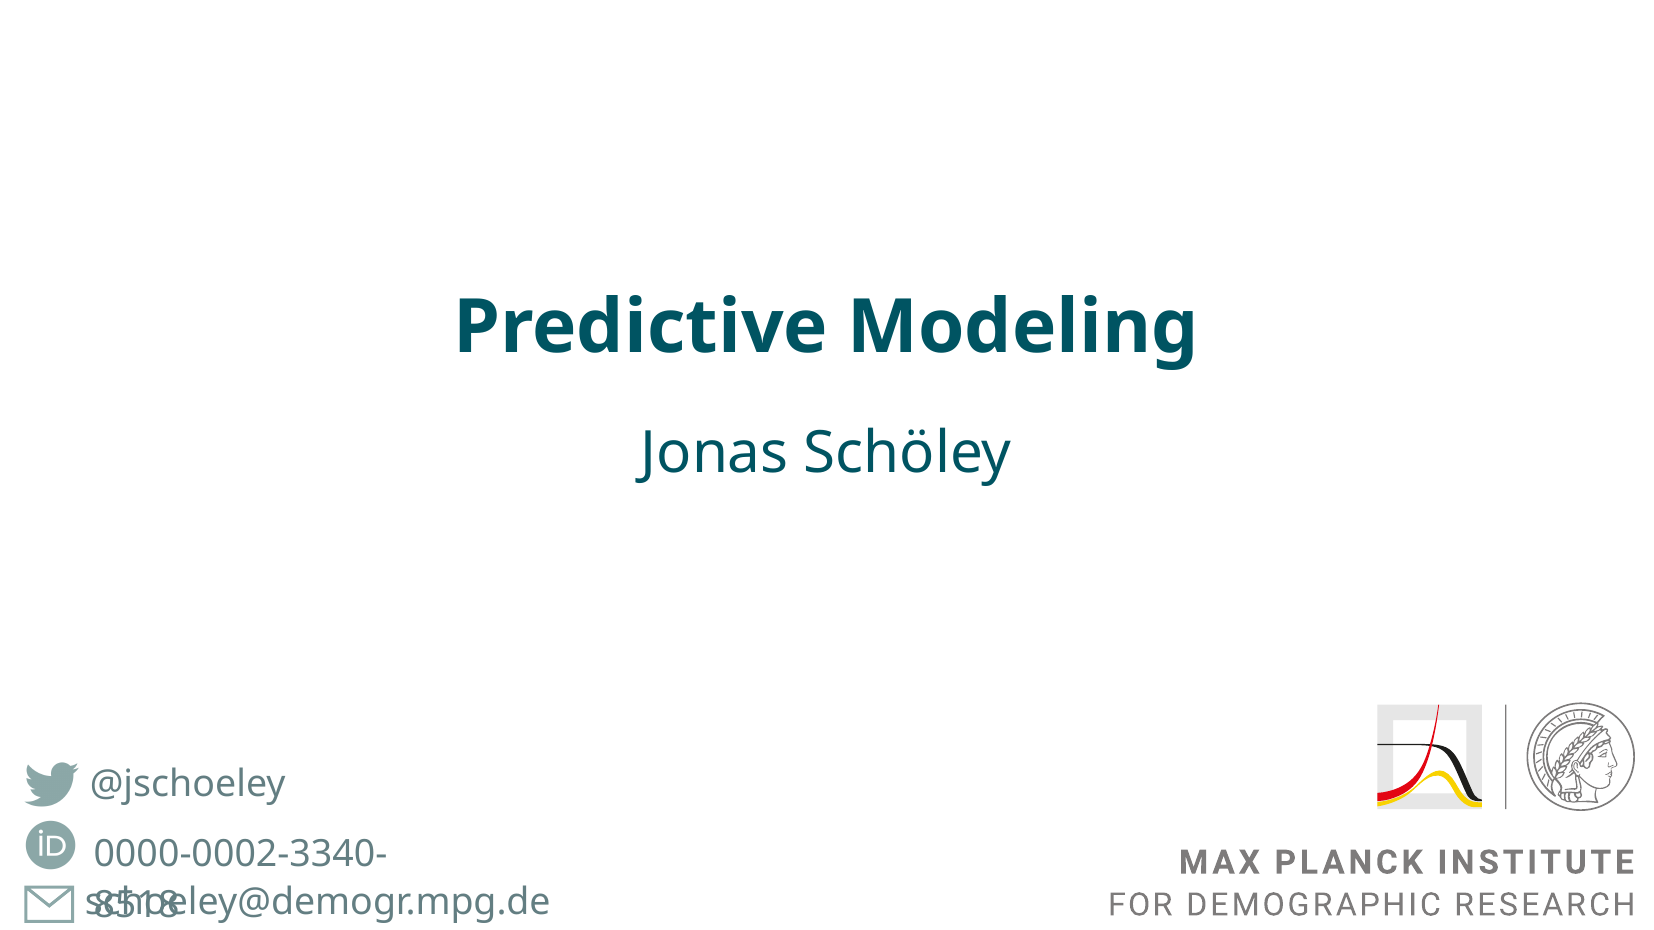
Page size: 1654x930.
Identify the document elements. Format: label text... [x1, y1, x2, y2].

picture [1080, 701, 1636, 916]
title Predictive Modeling [56, 198, 1597, 390]
text_box @jschoeley [0, 736, 460, 827]
text_box schoeley@demogr.mpg.de [46, 854, 590, 930]
text_box 0000-0002-3340-8518 [78, 818, 485, 878]
picture [25, 827, 76, 871]
subtitle Jonas Schöley [56, 398, 1597, 543]
picture [23, 878, 76, 930]
